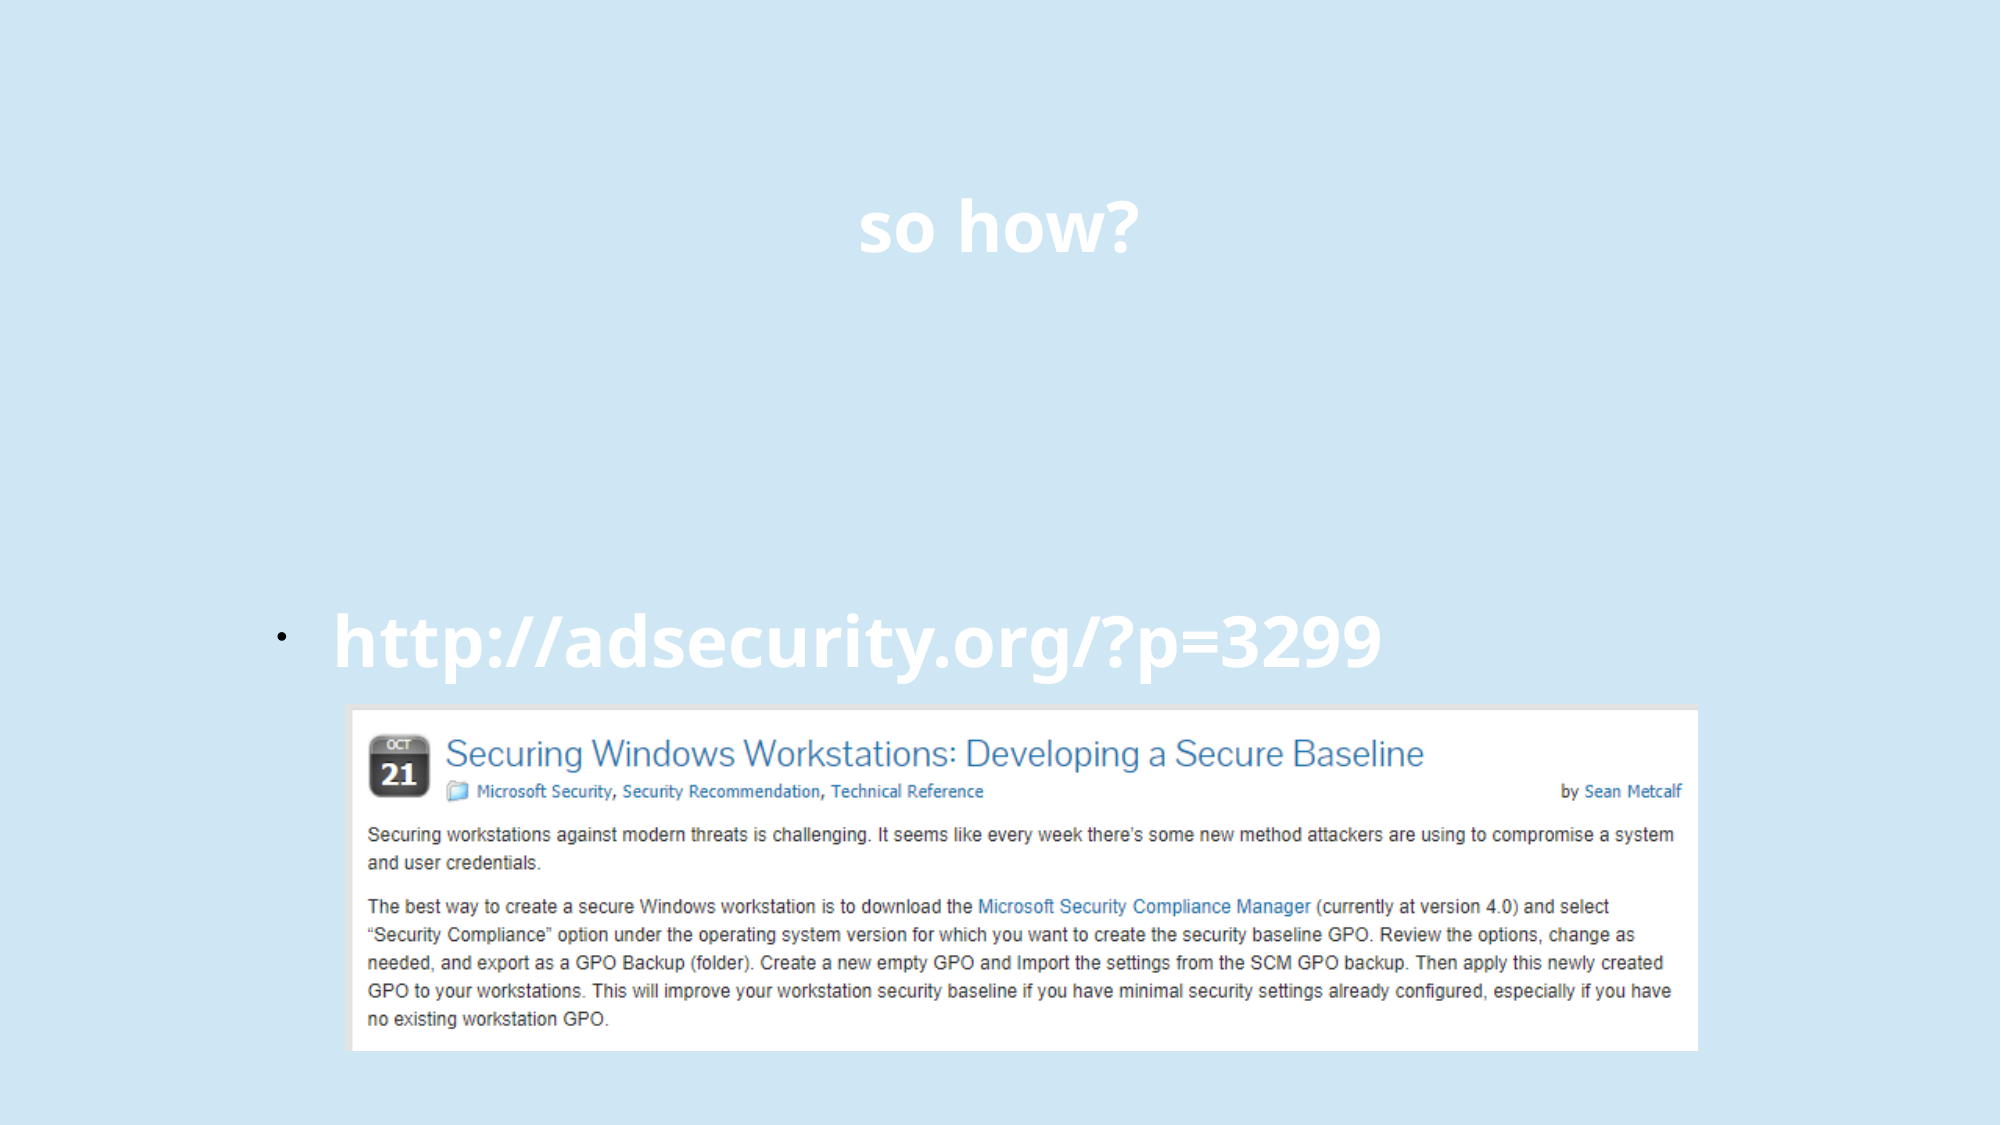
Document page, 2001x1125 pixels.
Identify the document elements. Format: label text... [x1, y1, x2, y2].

picture [345, 704, 1698, 1052]
title so how? [261, 184, 1739, 576]
subtitle http://adsecurity.org/?p=3299 [261, 590, 1739, 863]
